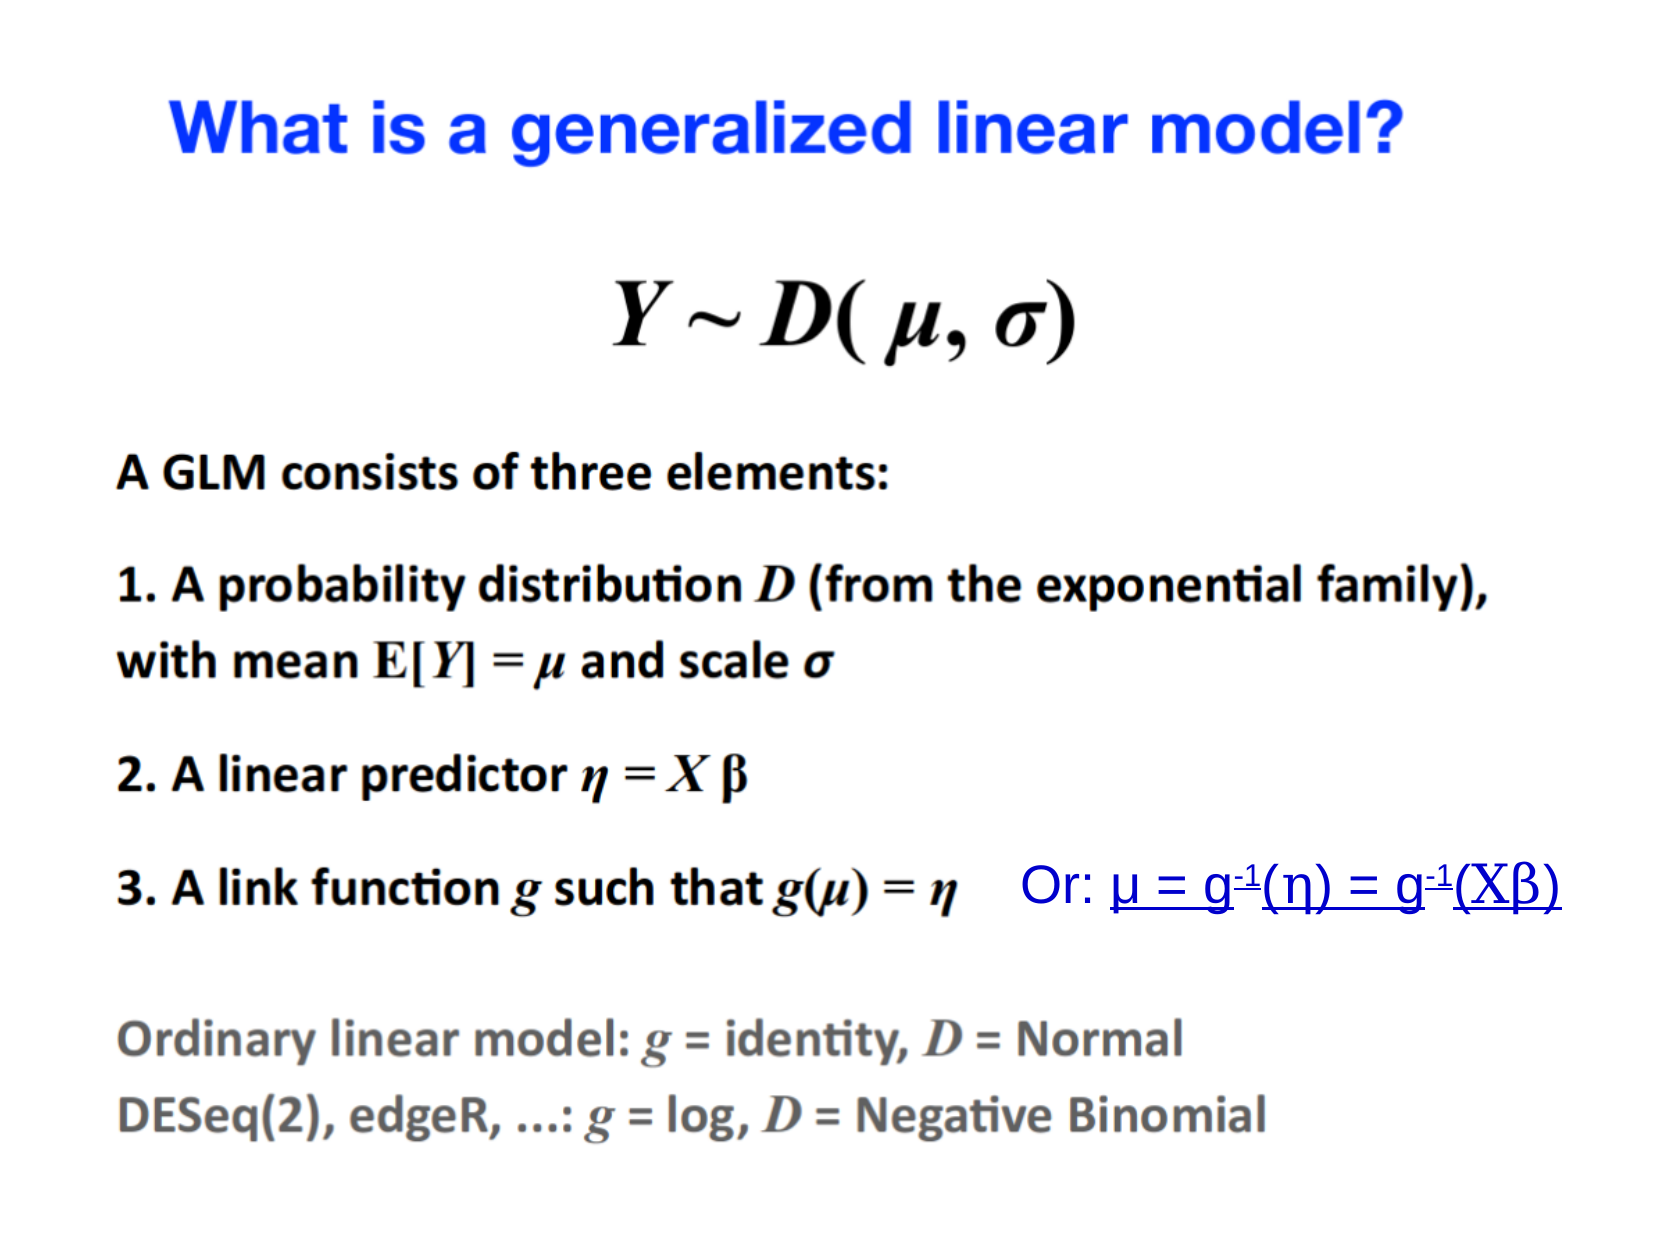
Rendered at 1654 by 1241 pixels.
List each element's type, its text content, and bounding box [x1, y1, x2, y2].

text_box Or: μ = g-1(η) = g-1(Xβ) [1006, 843, 1614, 987]
picture [86, 49, 1538, 1172]
